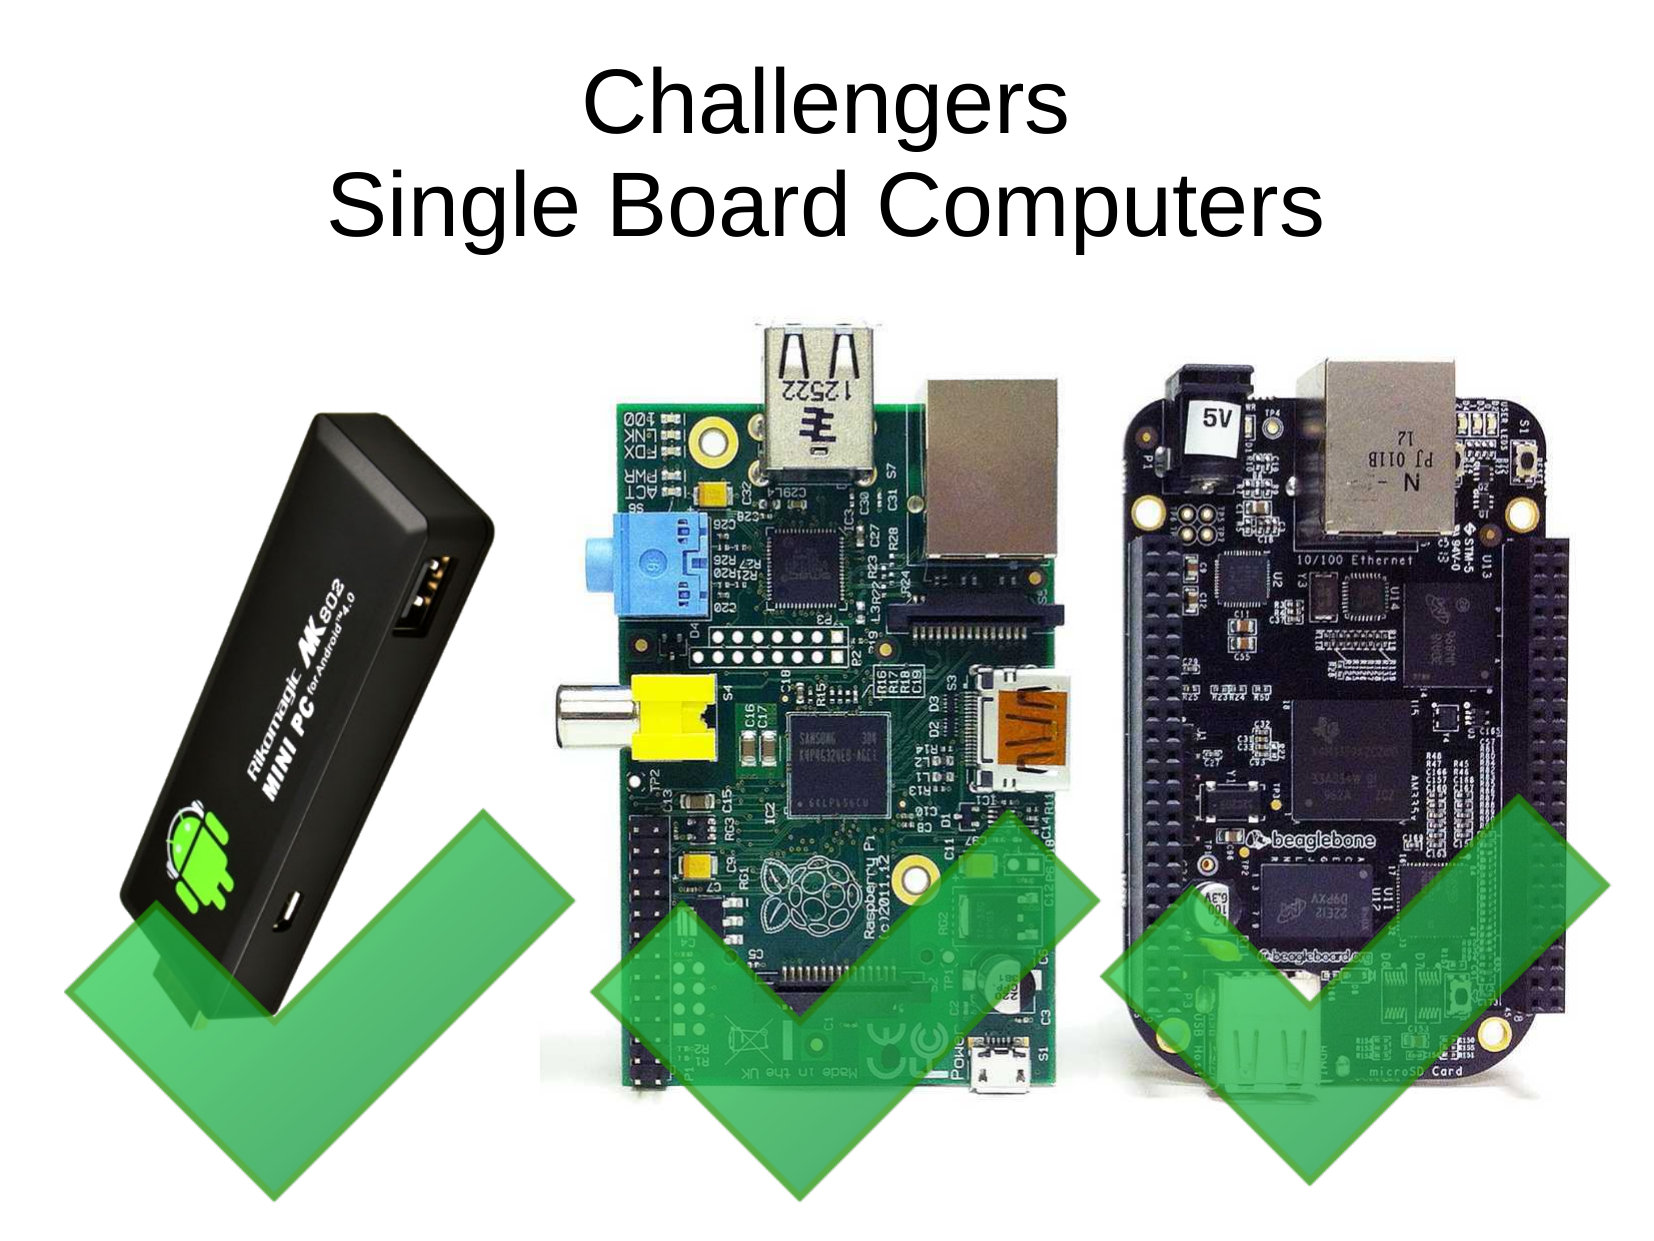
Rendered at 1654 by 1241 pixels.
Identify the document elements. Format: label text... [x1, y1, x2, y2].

title Challengers Single Board Computers [82, 49, 1571, 257]
picture [50, 285, 1653, 1216]
